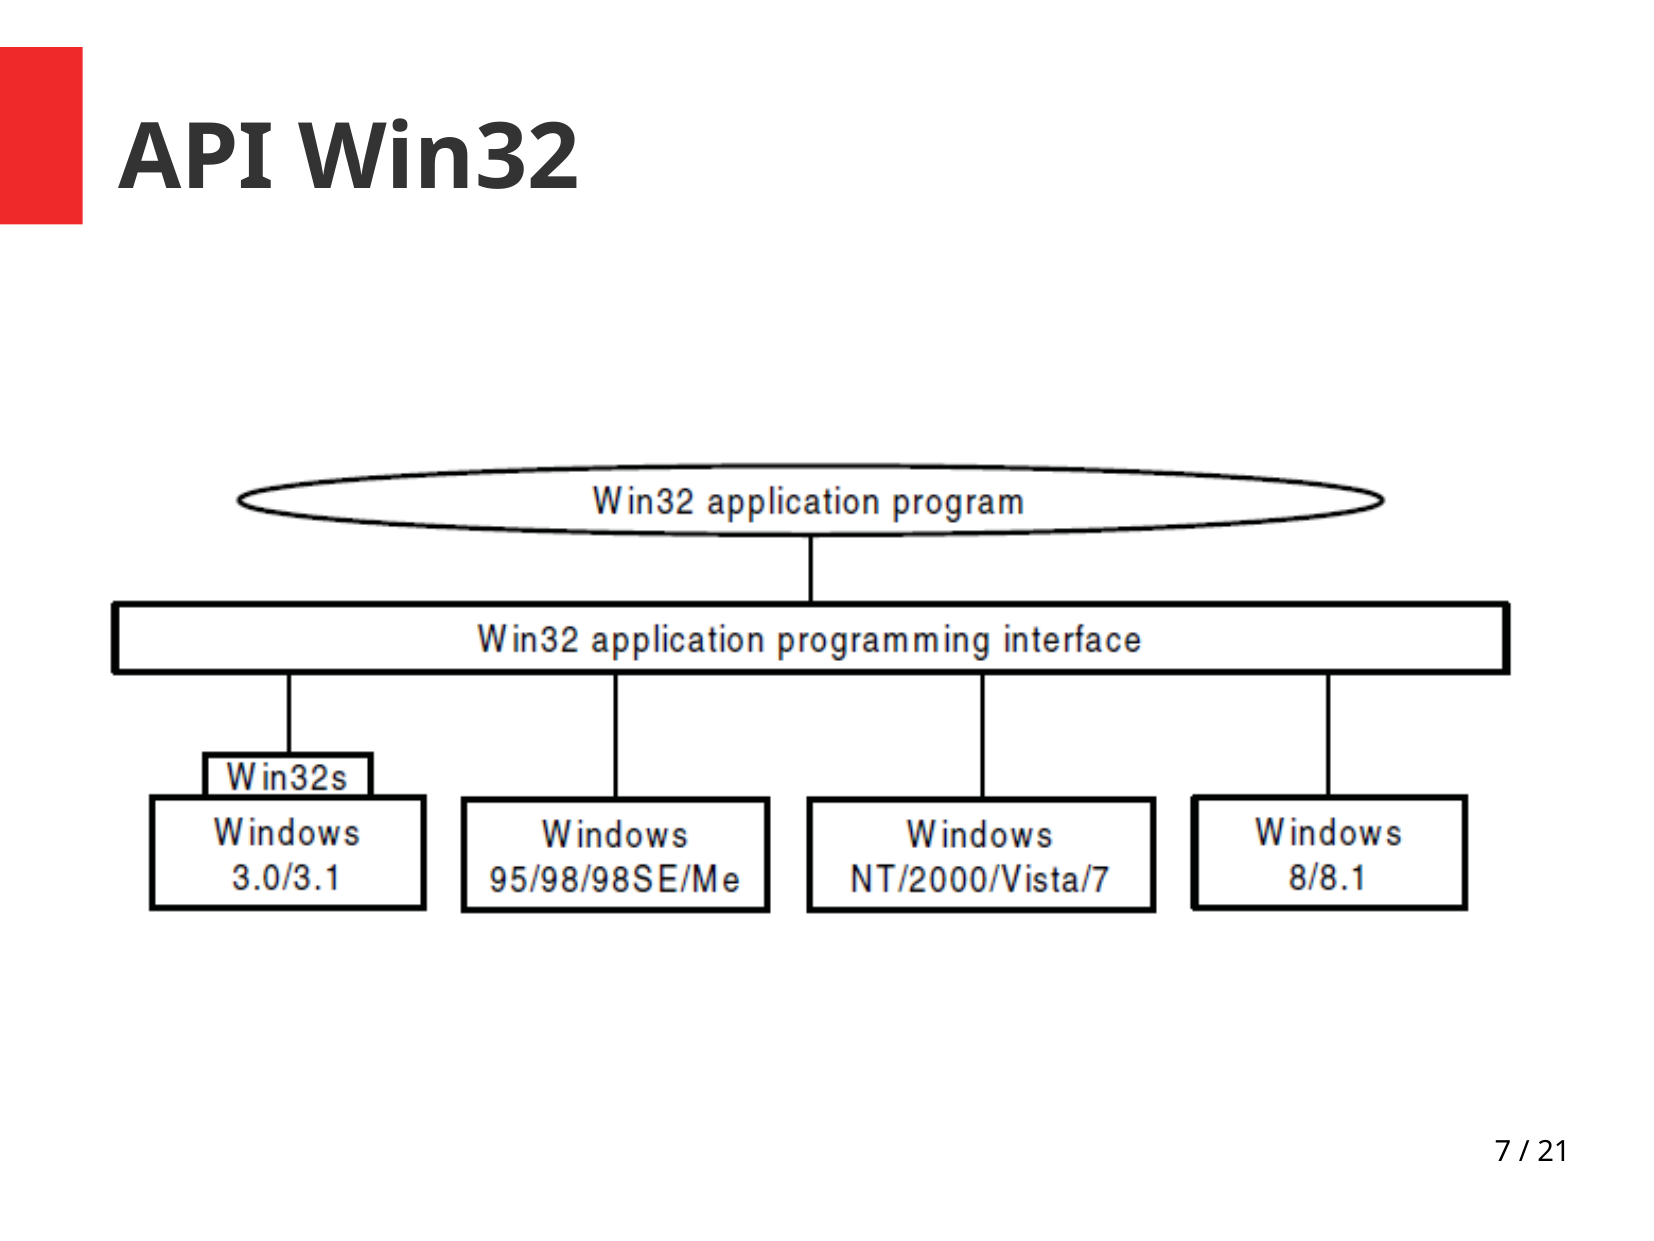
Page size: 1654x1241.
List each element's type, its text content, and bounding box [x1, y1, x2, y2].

title API Win32 [118, 49, 1571, 257]
picture [69, 389, 1543, 969]
